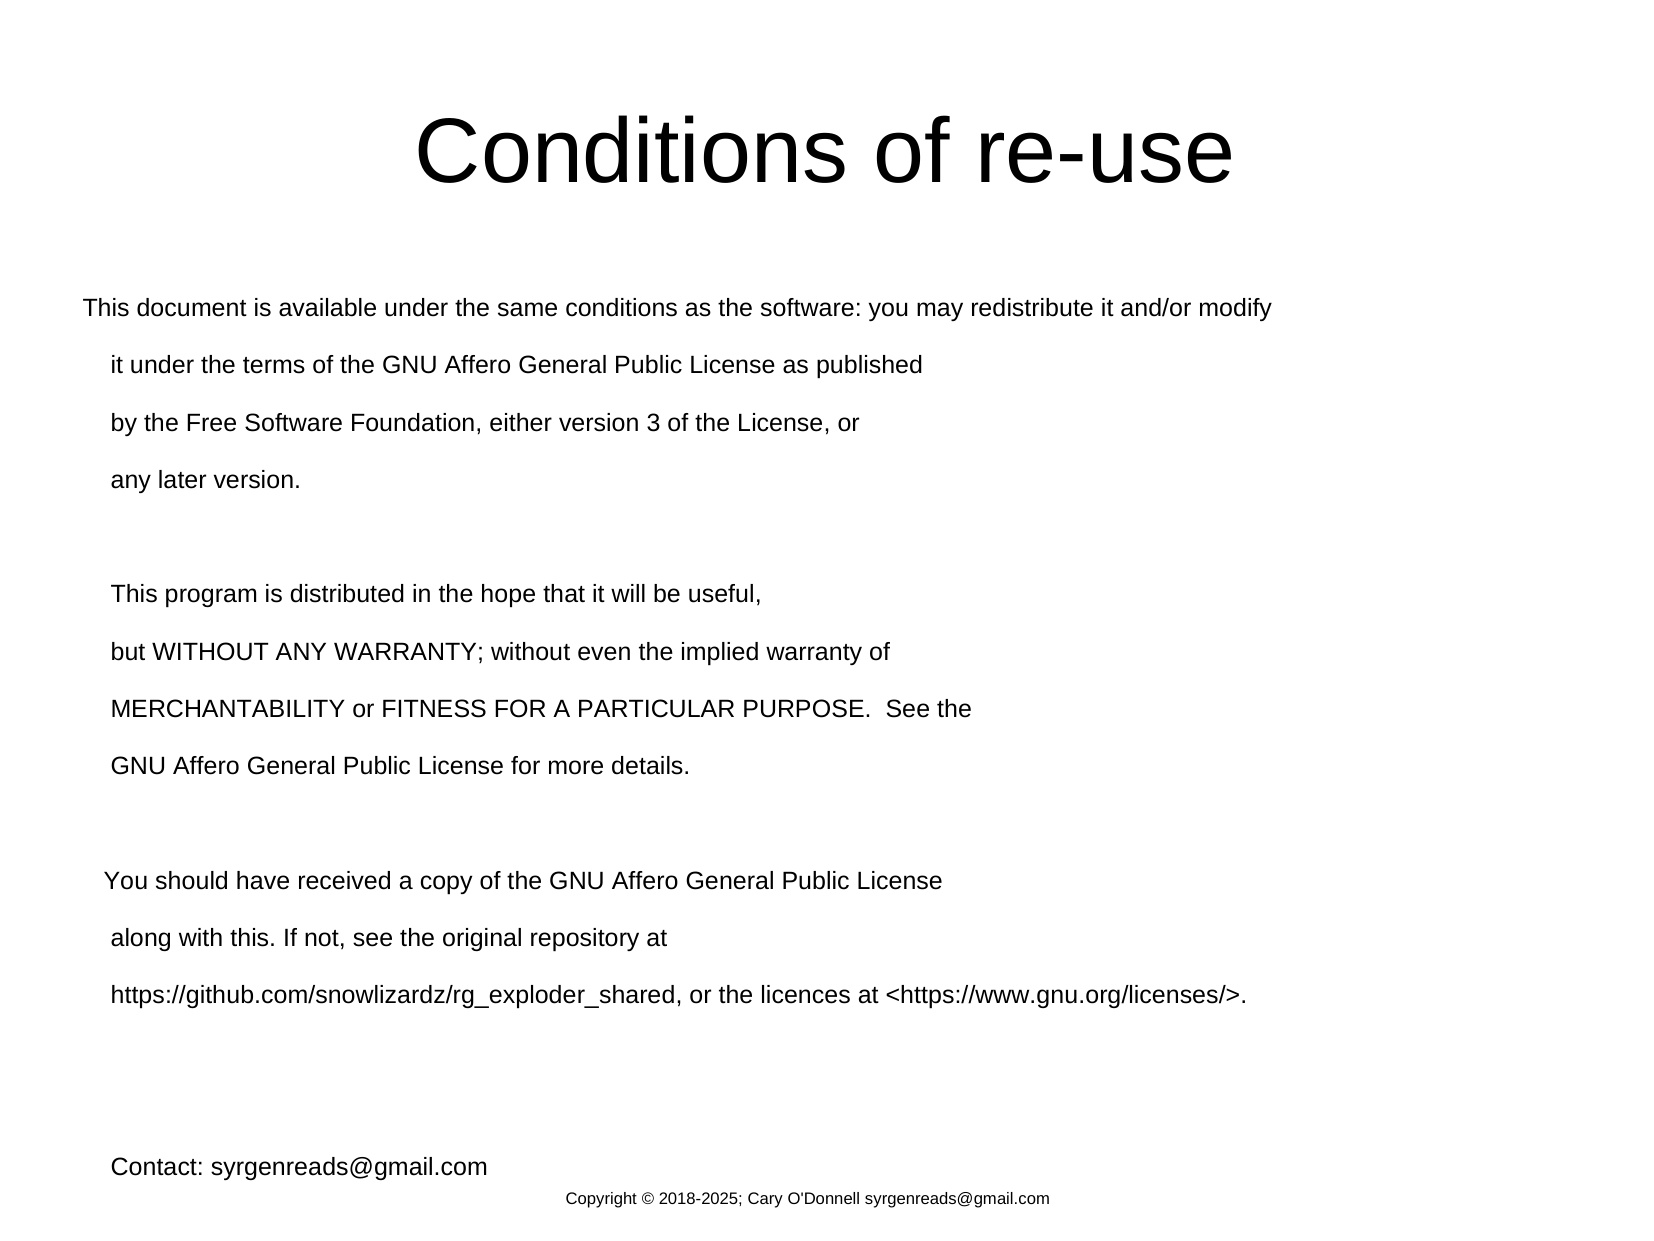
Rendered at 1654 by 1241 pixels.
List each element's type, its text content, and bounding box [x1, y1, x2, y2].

list This document is available under the same conditions as the software: you may redistribute it and/or modify it under the terms of the GNU Affero General Public License as published by the Free Software Foundation, either version 3 of the License, or any later version. This program is distributed in the hope that it will be useful, but WITHOUT ANY WARRANTY; without even the implied warranty of MERCHANTABILITY or FITNESS FOR A PARTICULAR PURPOSE. See the GNU Affero General Public License for more details. You should have received a copy of the GNU Affero General Public License along with this. If not, see the original repository at https://github.com/snowlizardz/rg_exploder_shared, or the licences at <https://www.gnu.org/licenses/>. Contact: syrgenreads@gmail.com [82, 290, 1569, 1234]
title Conditions of re-use [82, 49, 1569, 255]
